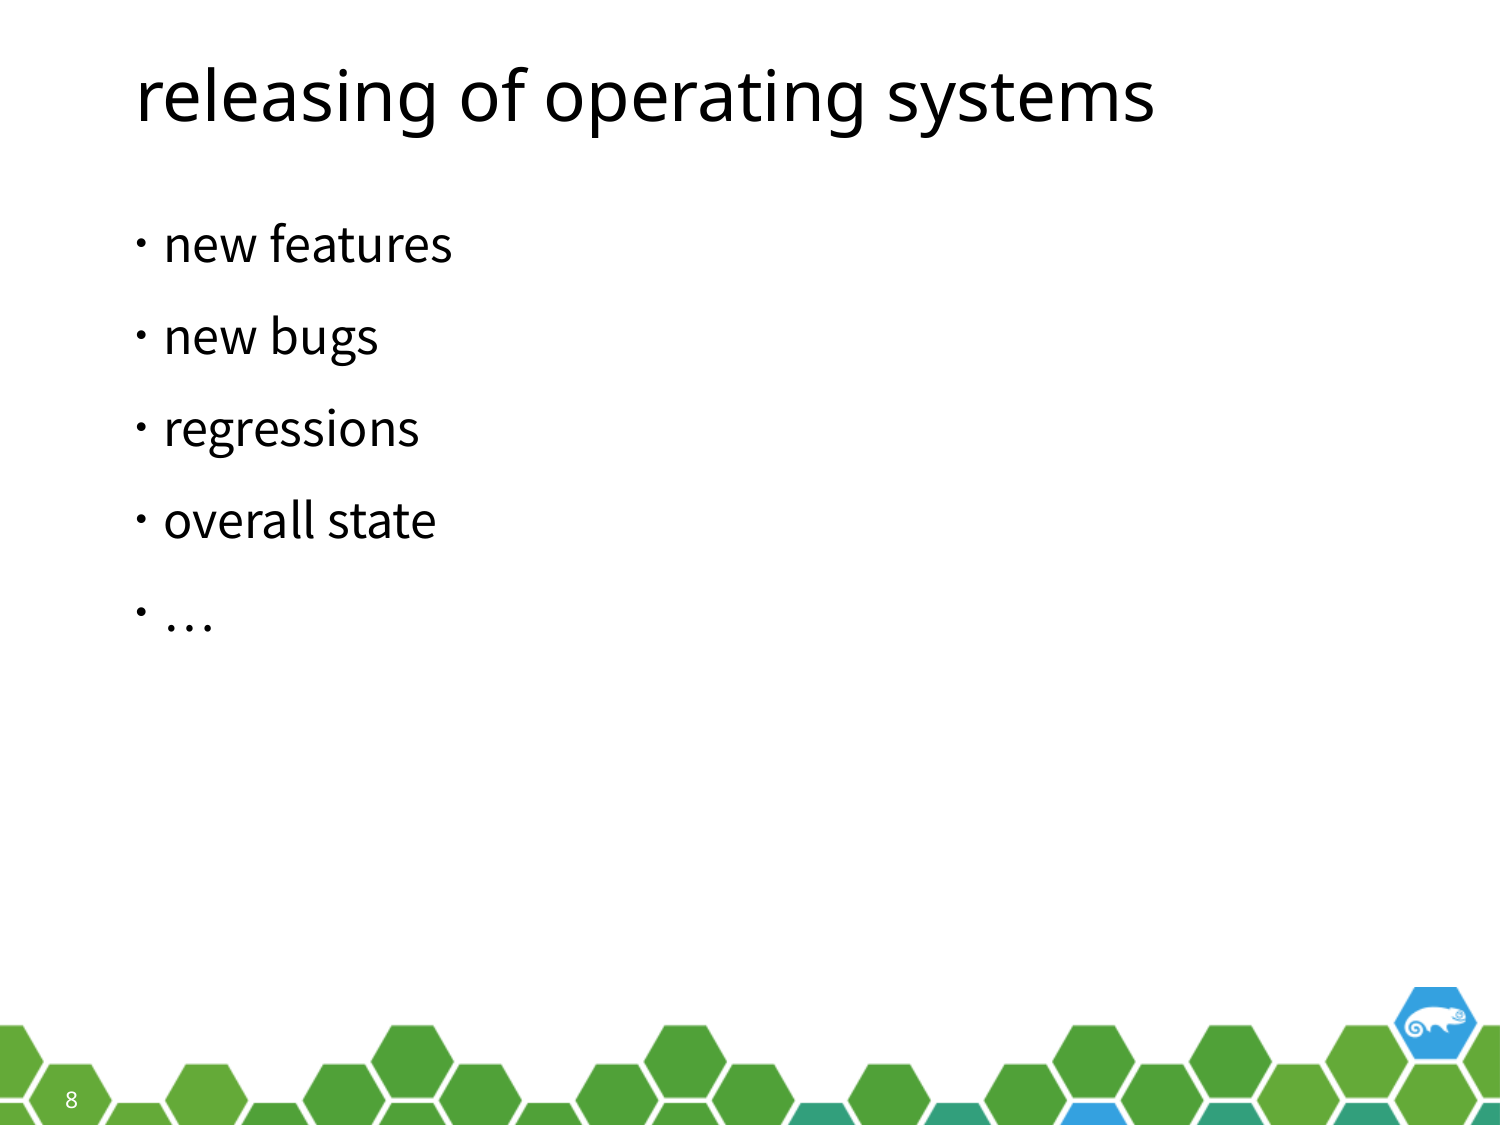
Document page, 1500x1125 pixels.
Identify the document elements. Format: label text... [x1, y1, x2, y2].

title releasing of operating systems [135, 12, 1372, 175]
picture [0, 987, 1500, 1125]
list new features new bugs regressions overall state … [135, 208, 1372, 862]
